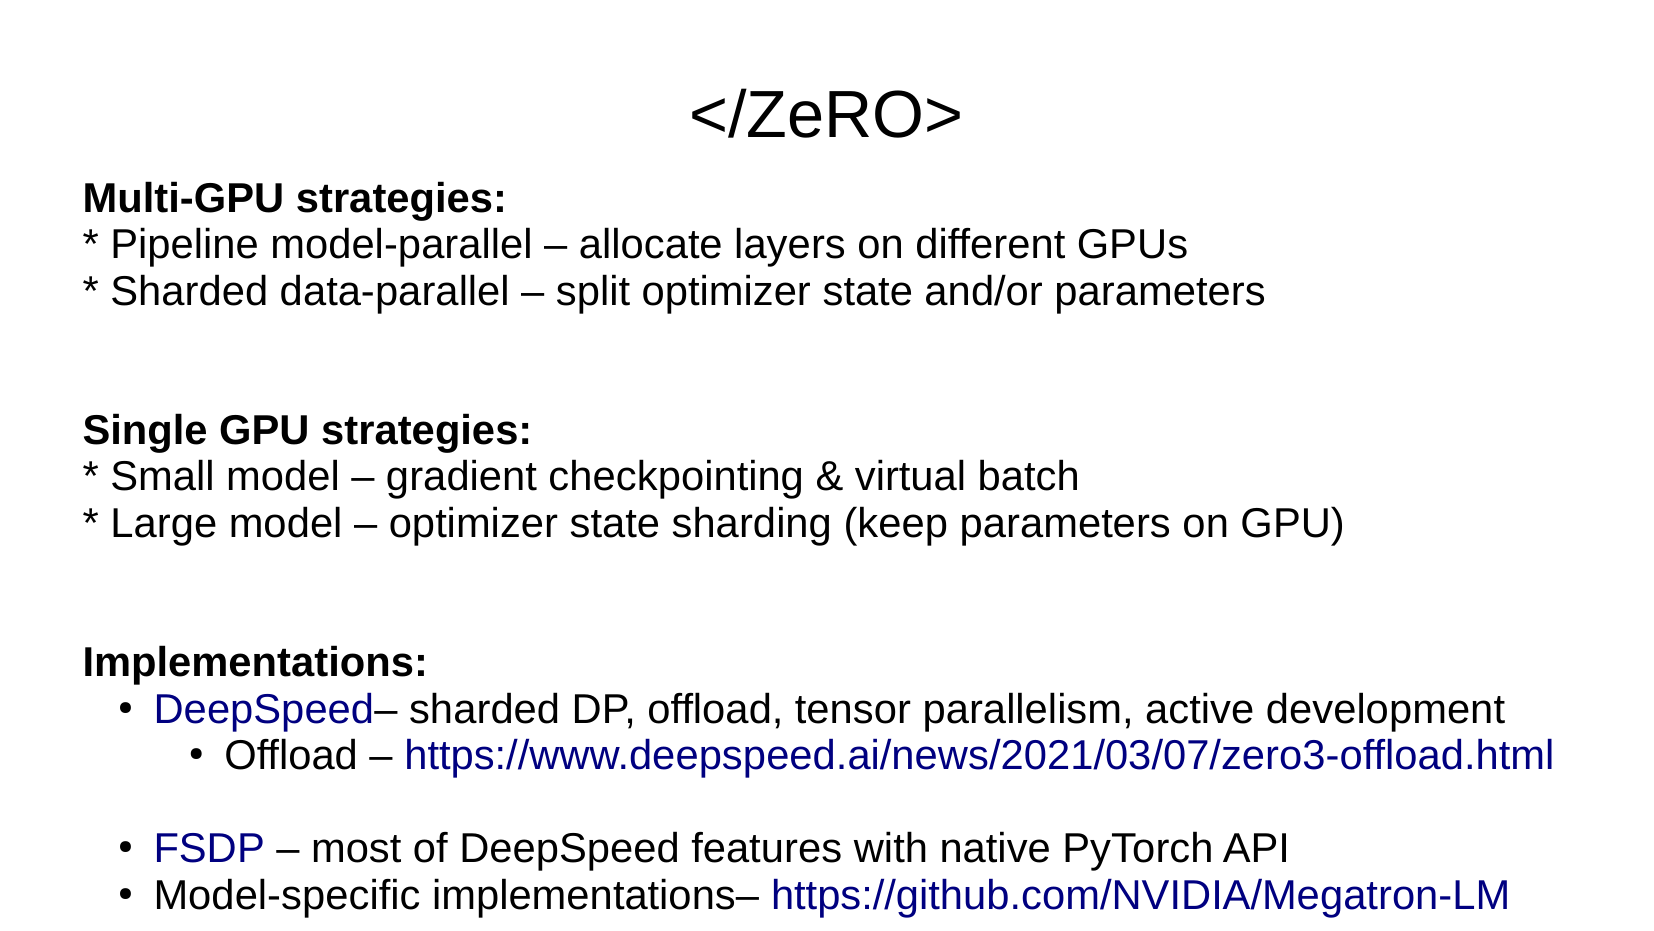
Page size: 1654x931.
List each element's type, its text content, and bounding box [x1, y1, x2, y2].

subtitle Multi-GPU strategies: * Pipeline model-parallel – allocate layers on different GPUs * Sharded data-parallel – split optimizer state and/or parameters Single GPU strategies: * Small model – gradient checkpointing & virtual batch * Large model – optimizer state sharding (keep parameters on GPU) Implementations: DeepSpeed– sharded DP, offload, tensor parallelism, active development Offload – https://www.deepspeed.ai/news/2021/03/07/zero3-offload.html FSDP – most of DeepSpeed features with native PyTorch API Model-specific implementations– https://github.com/NVIDIA/Megatron-LM [82, 127, 1571, 918]
title </ZeRO> [82, 37, 1571, 127]
